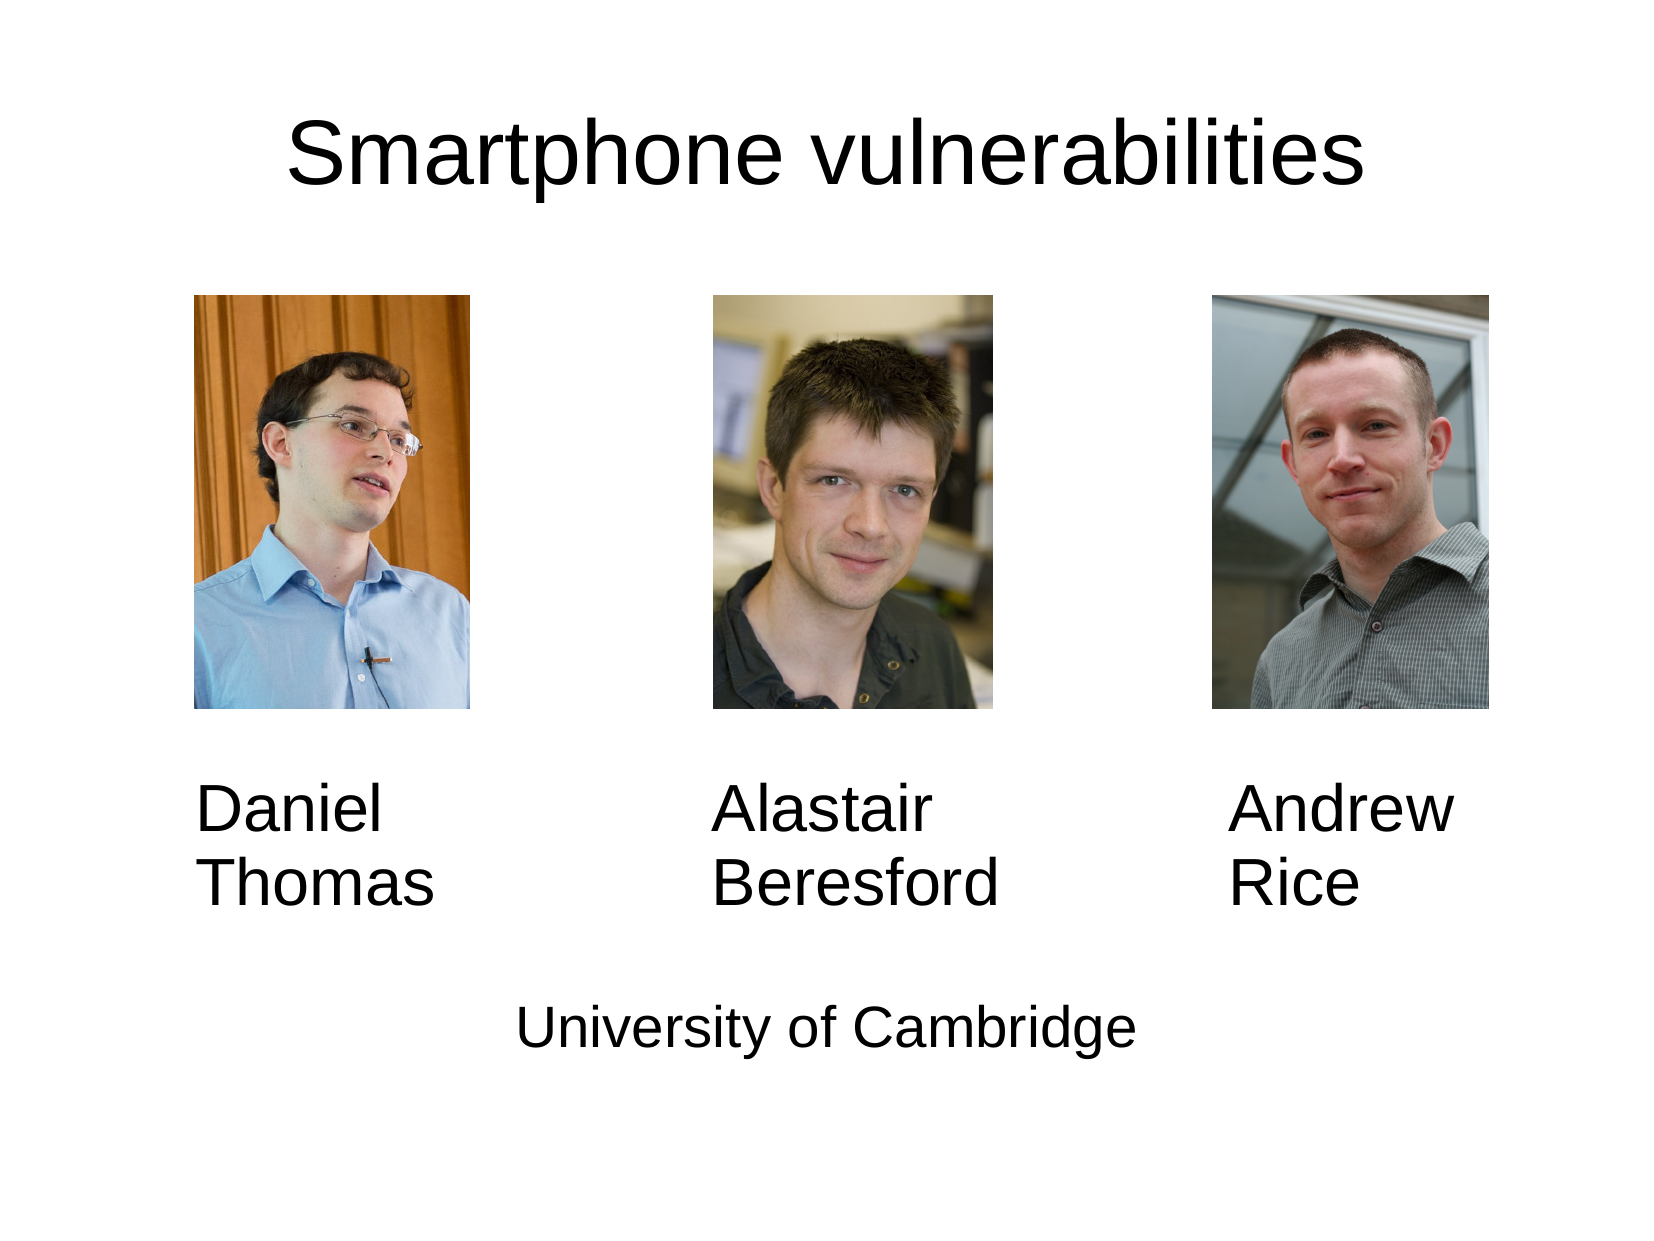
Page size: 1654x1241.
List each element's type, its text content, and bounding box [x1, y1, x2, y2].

picture [1212, 295, 1489, 710]
picture [194, 295, 470, 709]
picture [713, 295, 993, 709]
title Smartphone vulnerabilities [82, 49, 1571, 167]
subtitle Daniel Alastair Andrew Thomas Beresford Rice University of Cambridge [47, 167, 1607, 1205]
